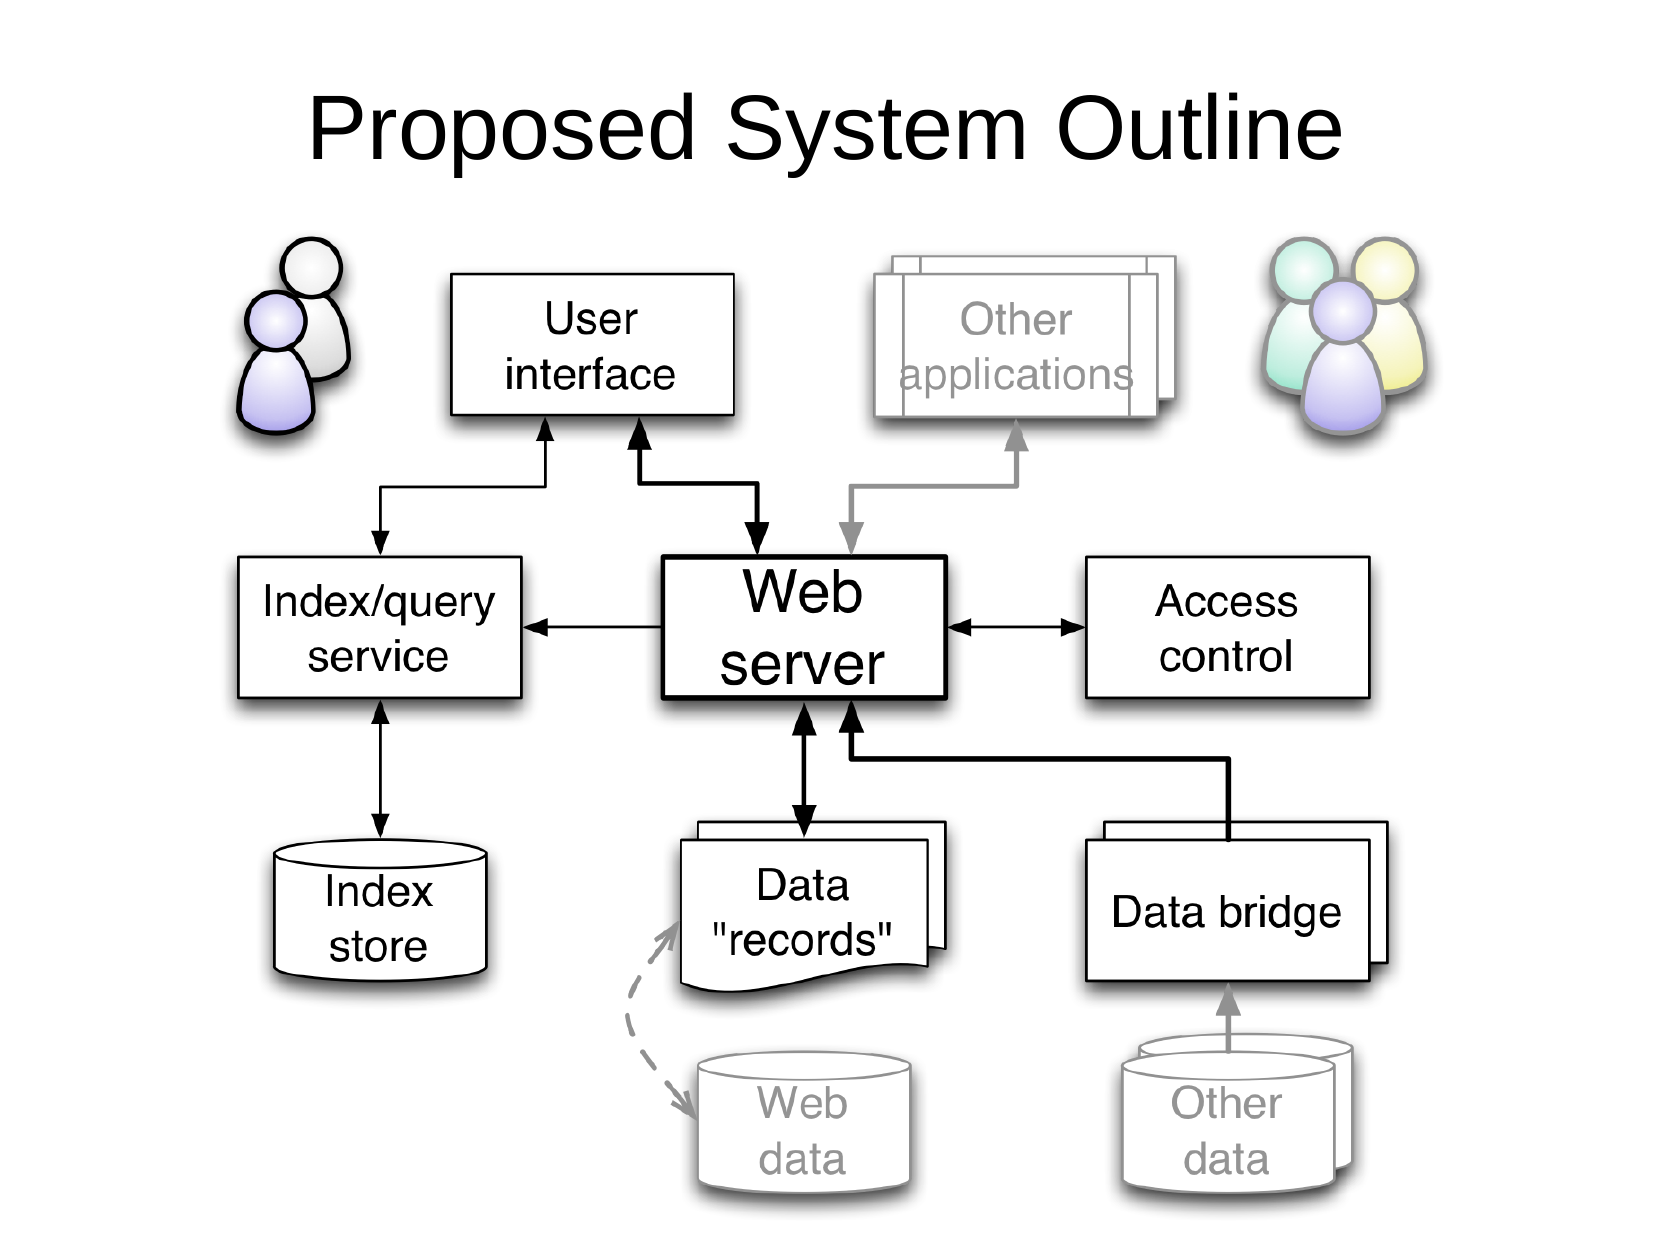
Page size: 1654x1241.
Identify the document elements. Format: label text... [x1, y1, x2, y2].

title Proposed System Outline [82, 49, 1571, 207]
picture [208, 220, 1452, 1229]
